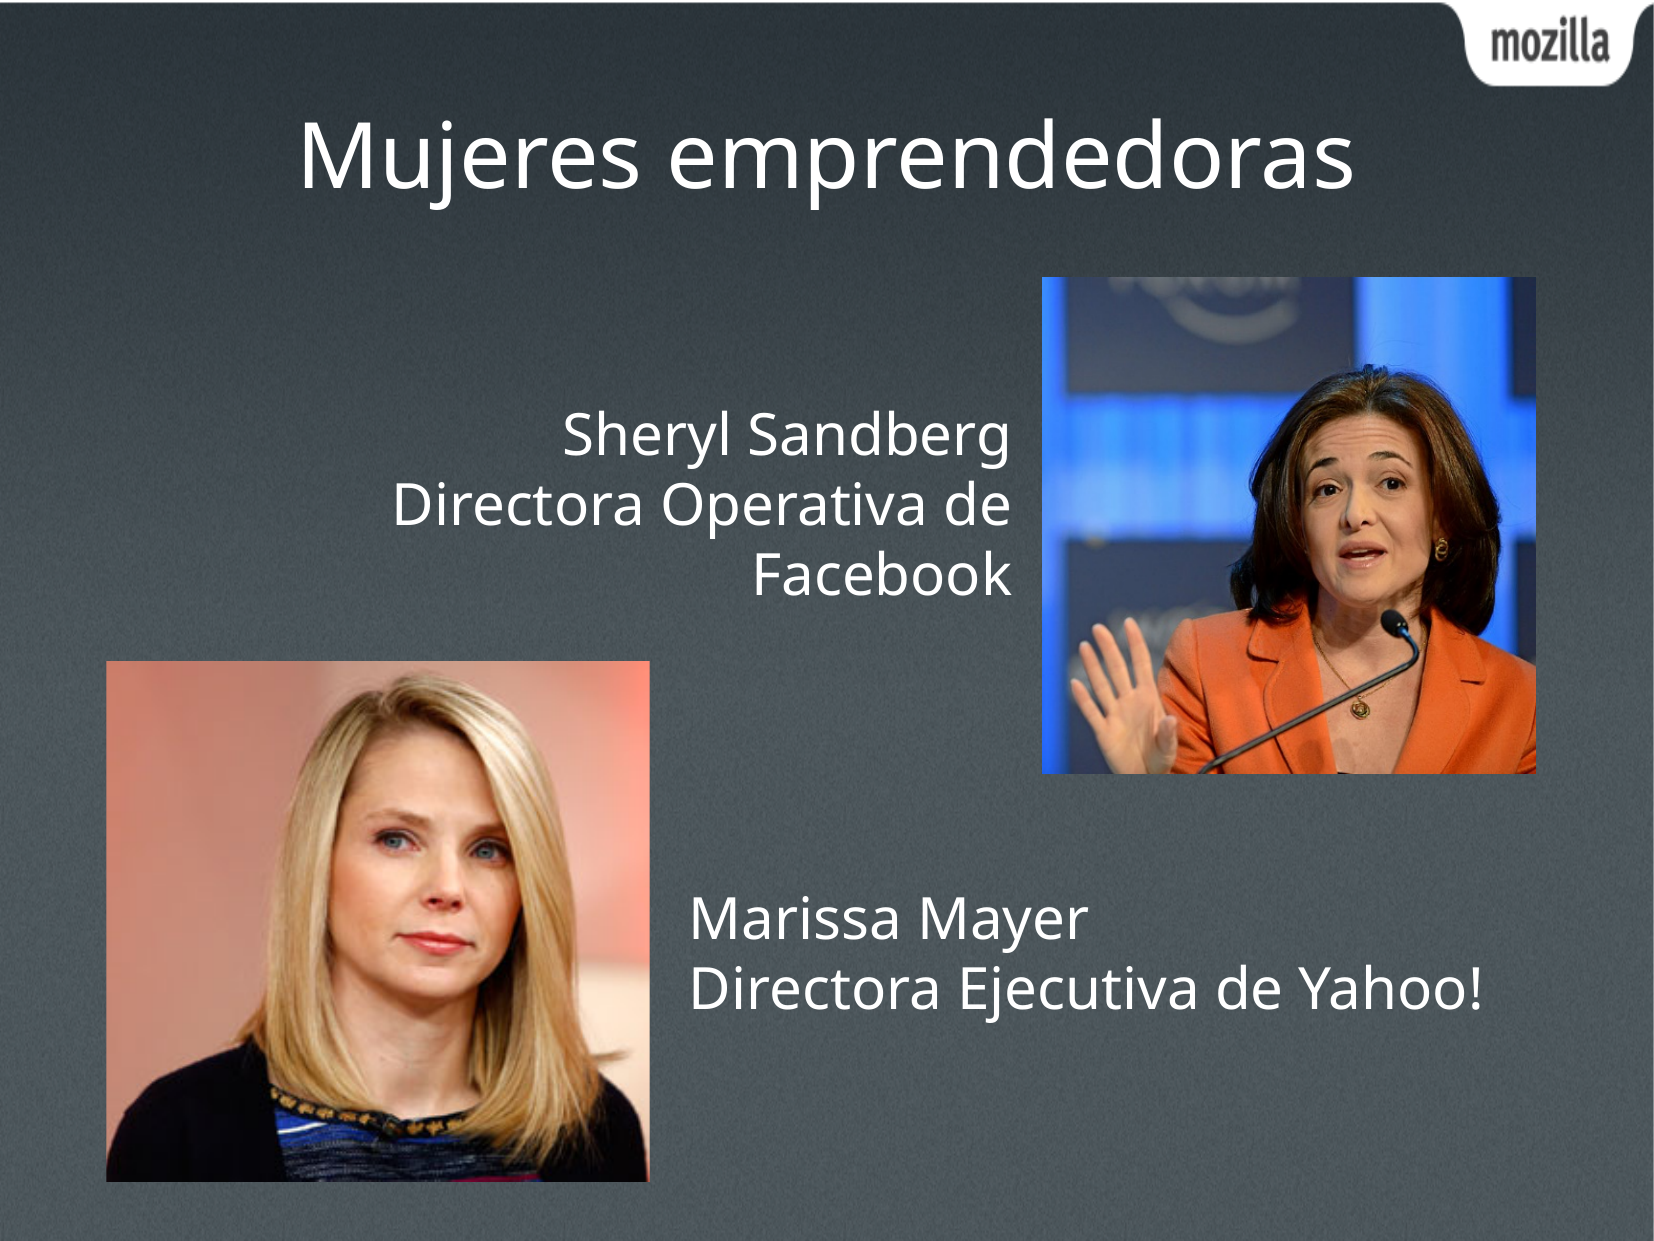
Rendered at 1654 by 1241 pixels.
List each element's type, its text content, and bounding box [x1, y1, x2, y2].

text_box Marissa Mayer Directora Ejecutiva de Yahoo! [674, 873, 1654, 1029]
title Mujeres emprendedoras [82, 49, 1571, 257]
picture [0, 0, 1654, 1241]
text_box Sheryl Sandberg Directora Operativa de Facebook [188, 389, 1027, 615]
